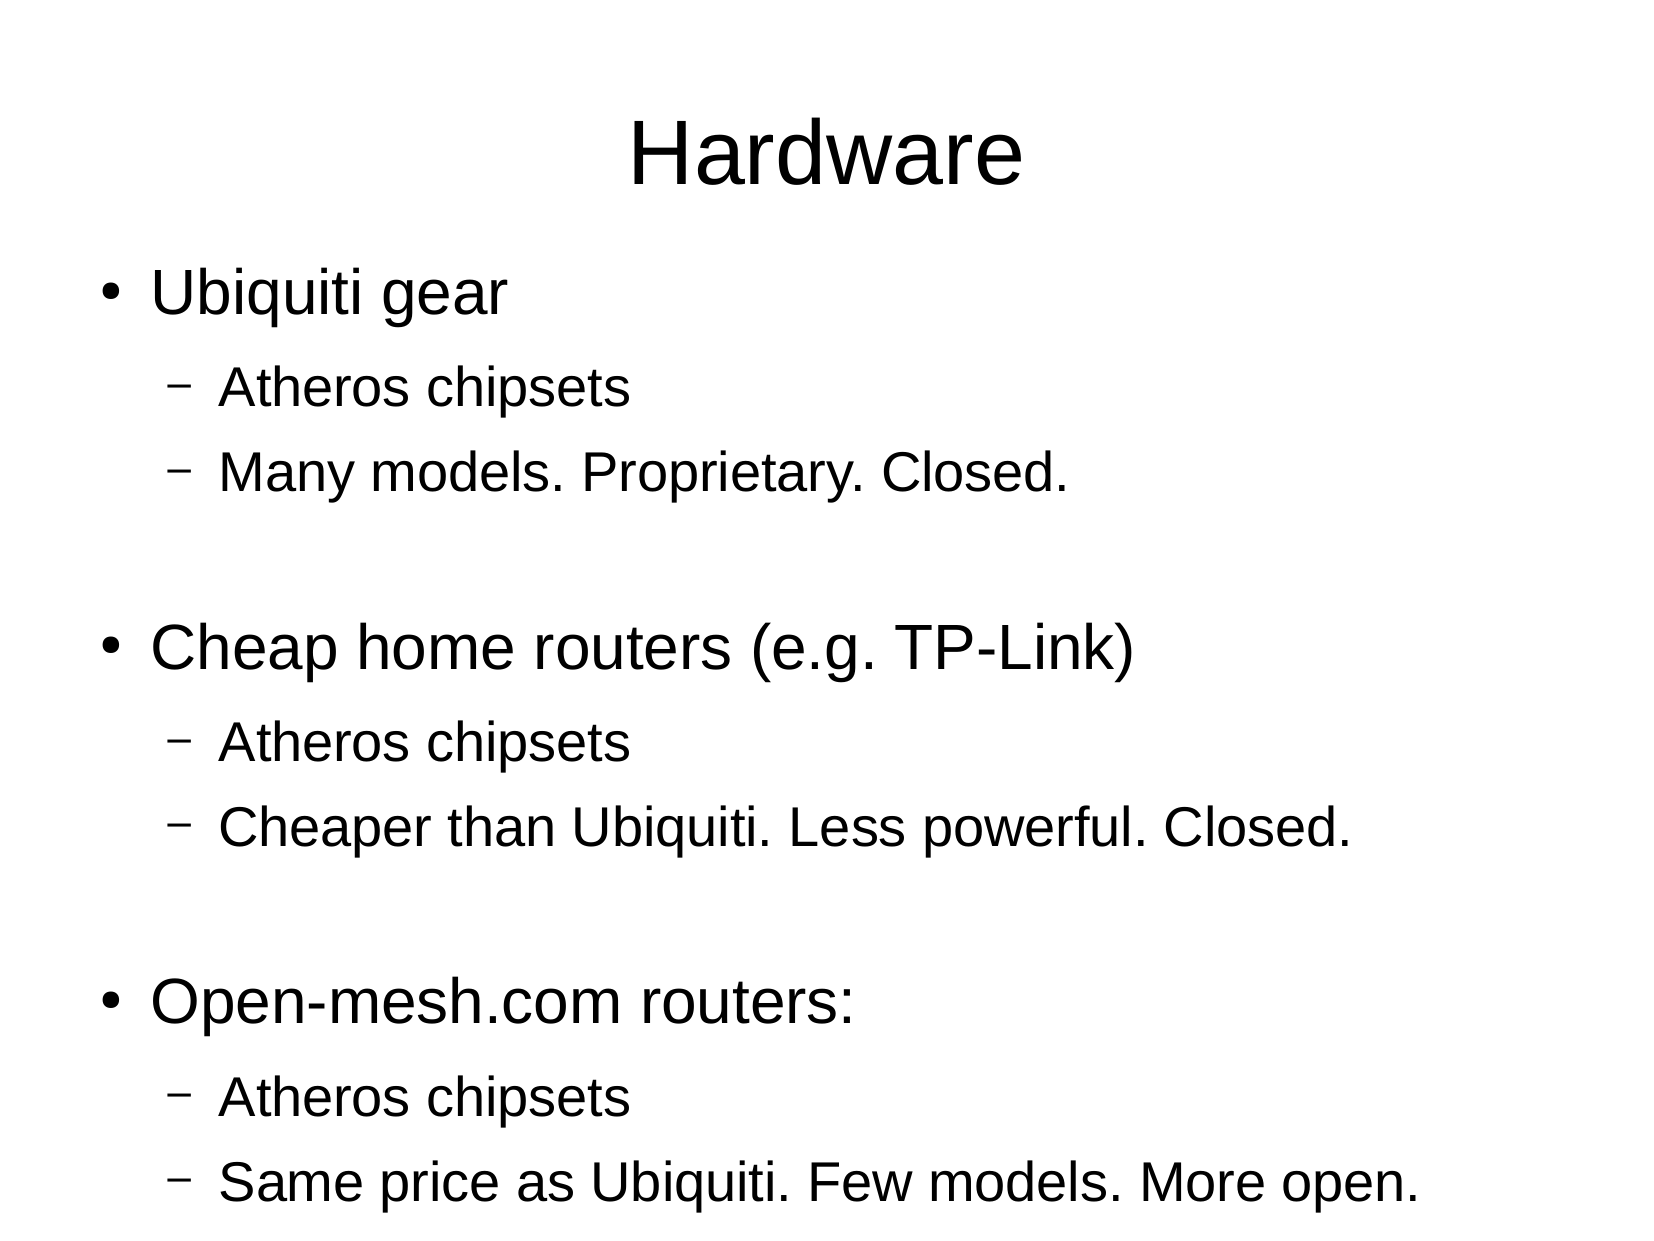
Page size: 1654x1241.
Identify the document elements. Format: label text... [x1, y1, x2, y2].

list Ubiquiti gear Atheros chipsets Many models. Proprietary. Closed. Cheap home routers (e.g. TP-Link) Atheros chipsets Cheaper than Ubiquiti. Less powerful. Closed. Open-mesh.com routers: Atheros chipsets Same price as Ubiquiti. Few models. More open. [82, 256, 1538, 1216]
title Hardware [82, 49, 1571, 257]
